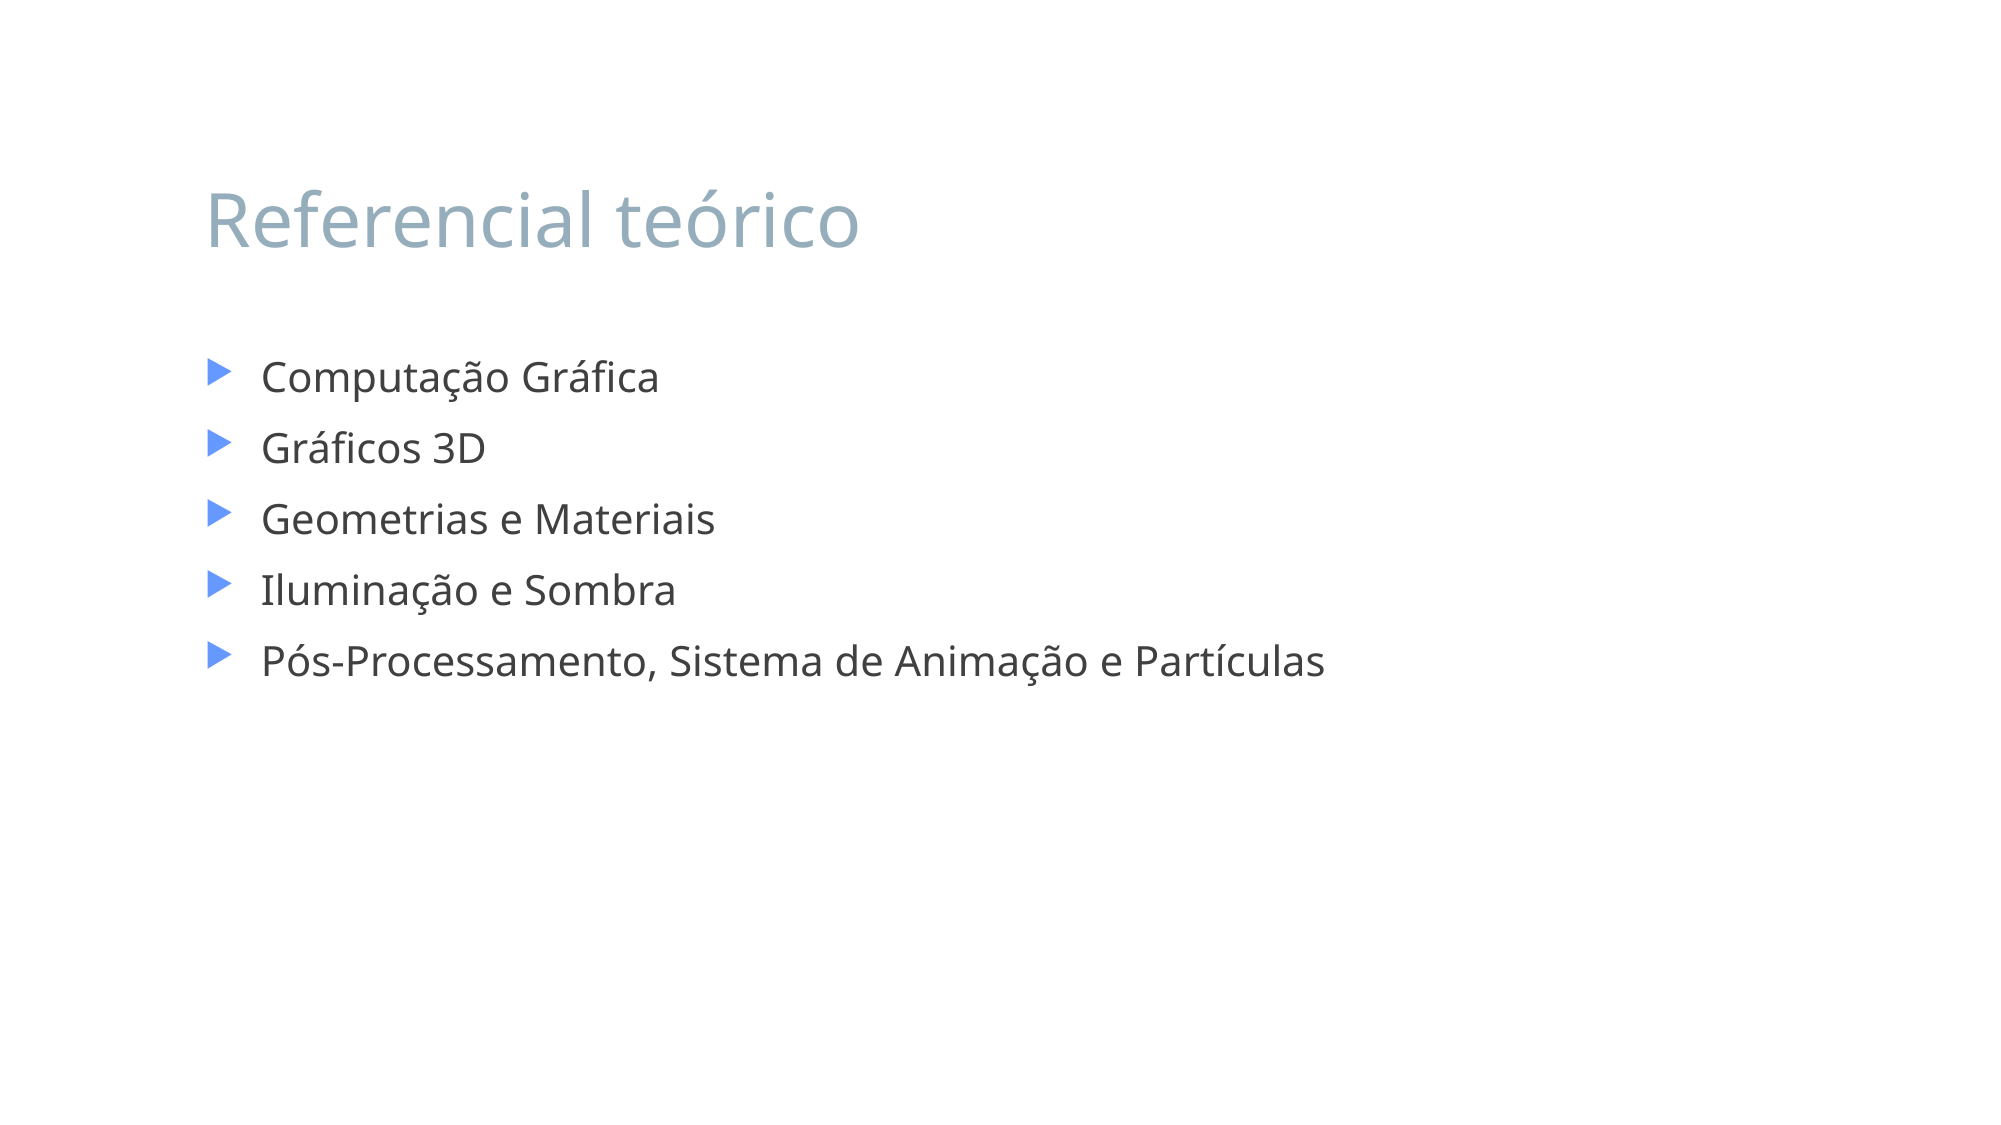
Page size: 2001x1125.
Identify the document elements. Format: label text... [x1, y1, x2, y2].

title Referencial teórico [189, 159, 1627, 276]
list Computação Gráfica Gráficos 3D Geometrias e Materiais Iluminação e Sombra Pós-Processamento, Sistema de Animação e Partículas [189, 343, 1638, 905]
